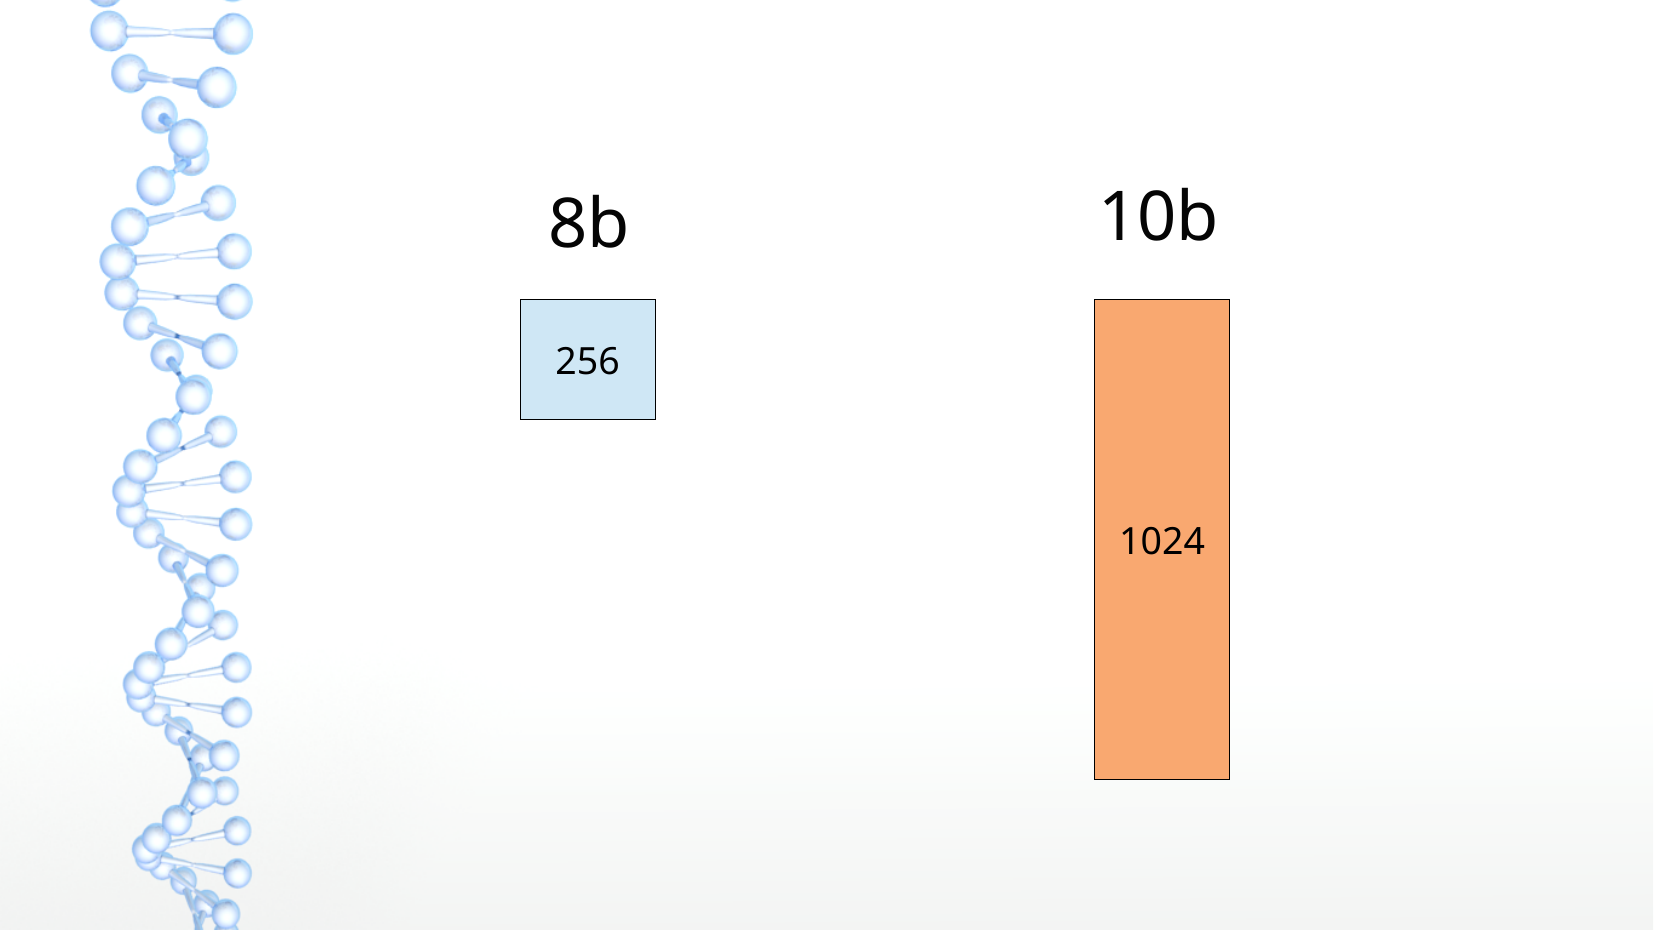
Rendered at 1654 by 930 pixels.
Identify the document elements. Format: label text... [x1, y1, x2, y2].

text_box 256 [520, 299, 656, 420]
picture [0, 0, 1654, 930]
title 10b [1004, 164, 1314, 263]
title 8b [434, 172, 744, 270]
text_box 1024 [1094, 299, 1230, 780]
